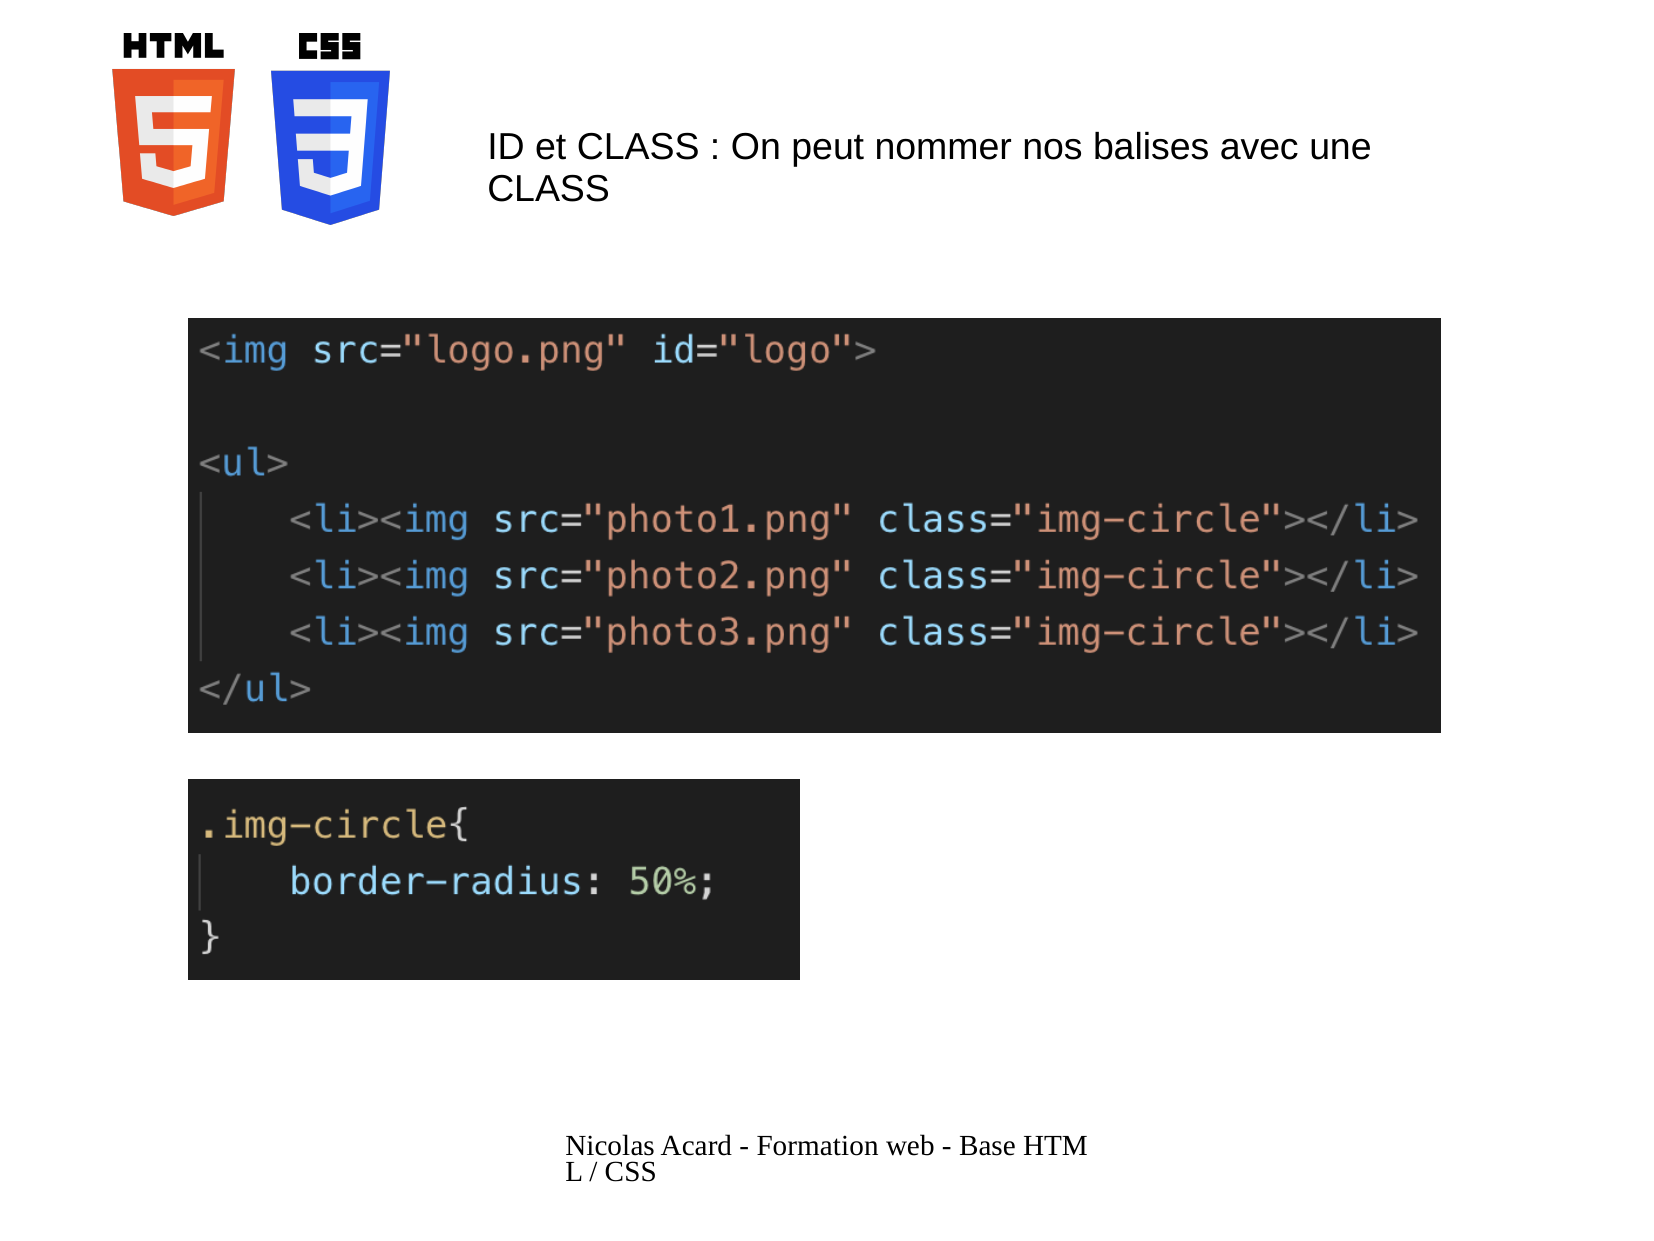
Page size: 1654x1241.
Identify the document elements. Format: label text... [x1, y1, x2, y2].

picture [188, 318, 1441, 733]
picture [271, 33, 390, 225]
picture [87, 33, 260, 216]
picture [188, 779, 800, 980]
text_box ID et CLASS : On peut nommer nos balises avec une CLASS [472, 118, 1453, 217]
